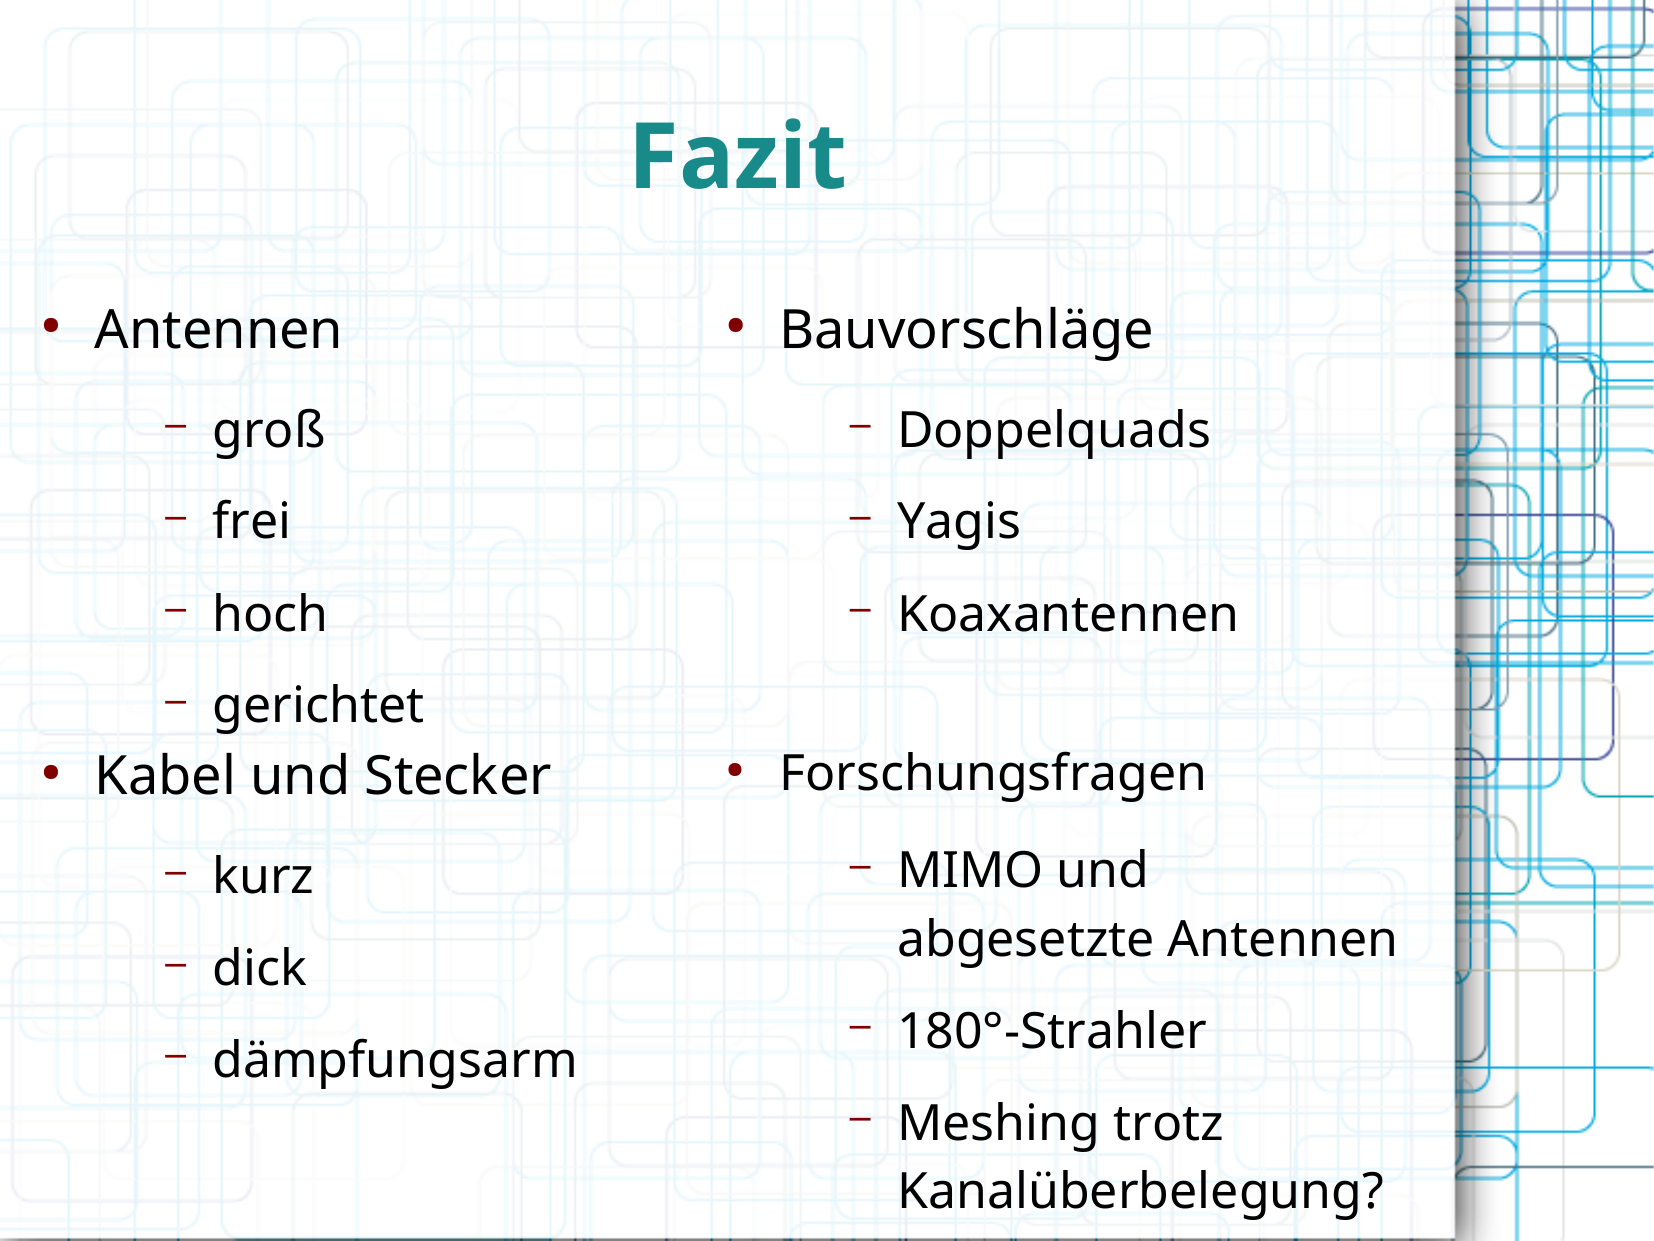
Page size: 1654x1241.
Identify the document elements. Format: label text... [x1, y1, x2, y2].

title Fazit [59, 49, 1418, 257]
list Kabel und Stecker kurz dick dämpfungsarm [23, 736, 650, 1080]
list Bauvorschläge Doppelquads Yagis Koaxantennen [708, 290, 1400, 634]
list Antennen groß frei hoch gerichtet [23, 290, 650, 676]
list Forschungsfragen MIMO und abgesetzte Antennen 180°-Strahler Meshing trotz Kanalüberbelegung? [708, 736, 1400, 1150]
picture [0, 0, 1654, 1241]
